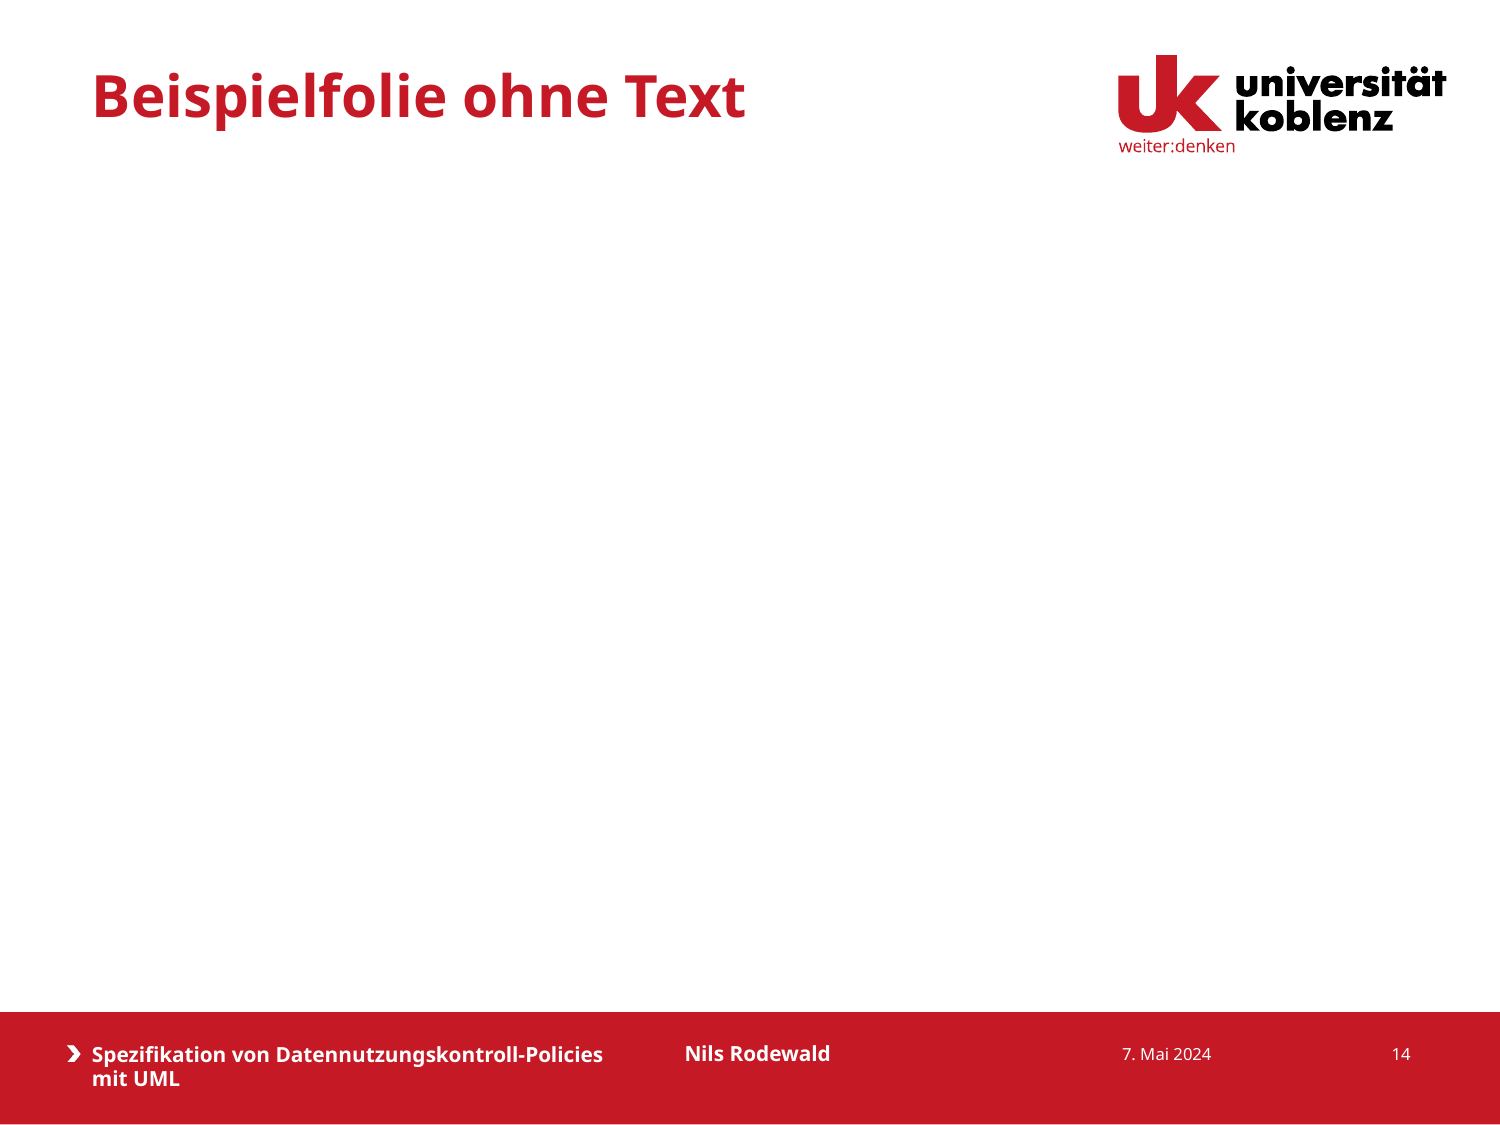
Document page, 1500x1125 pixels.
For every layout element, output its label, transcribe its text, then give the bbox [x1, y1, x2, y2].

title Beispielfolie ohne Text [77, 59, 1371, 142]
